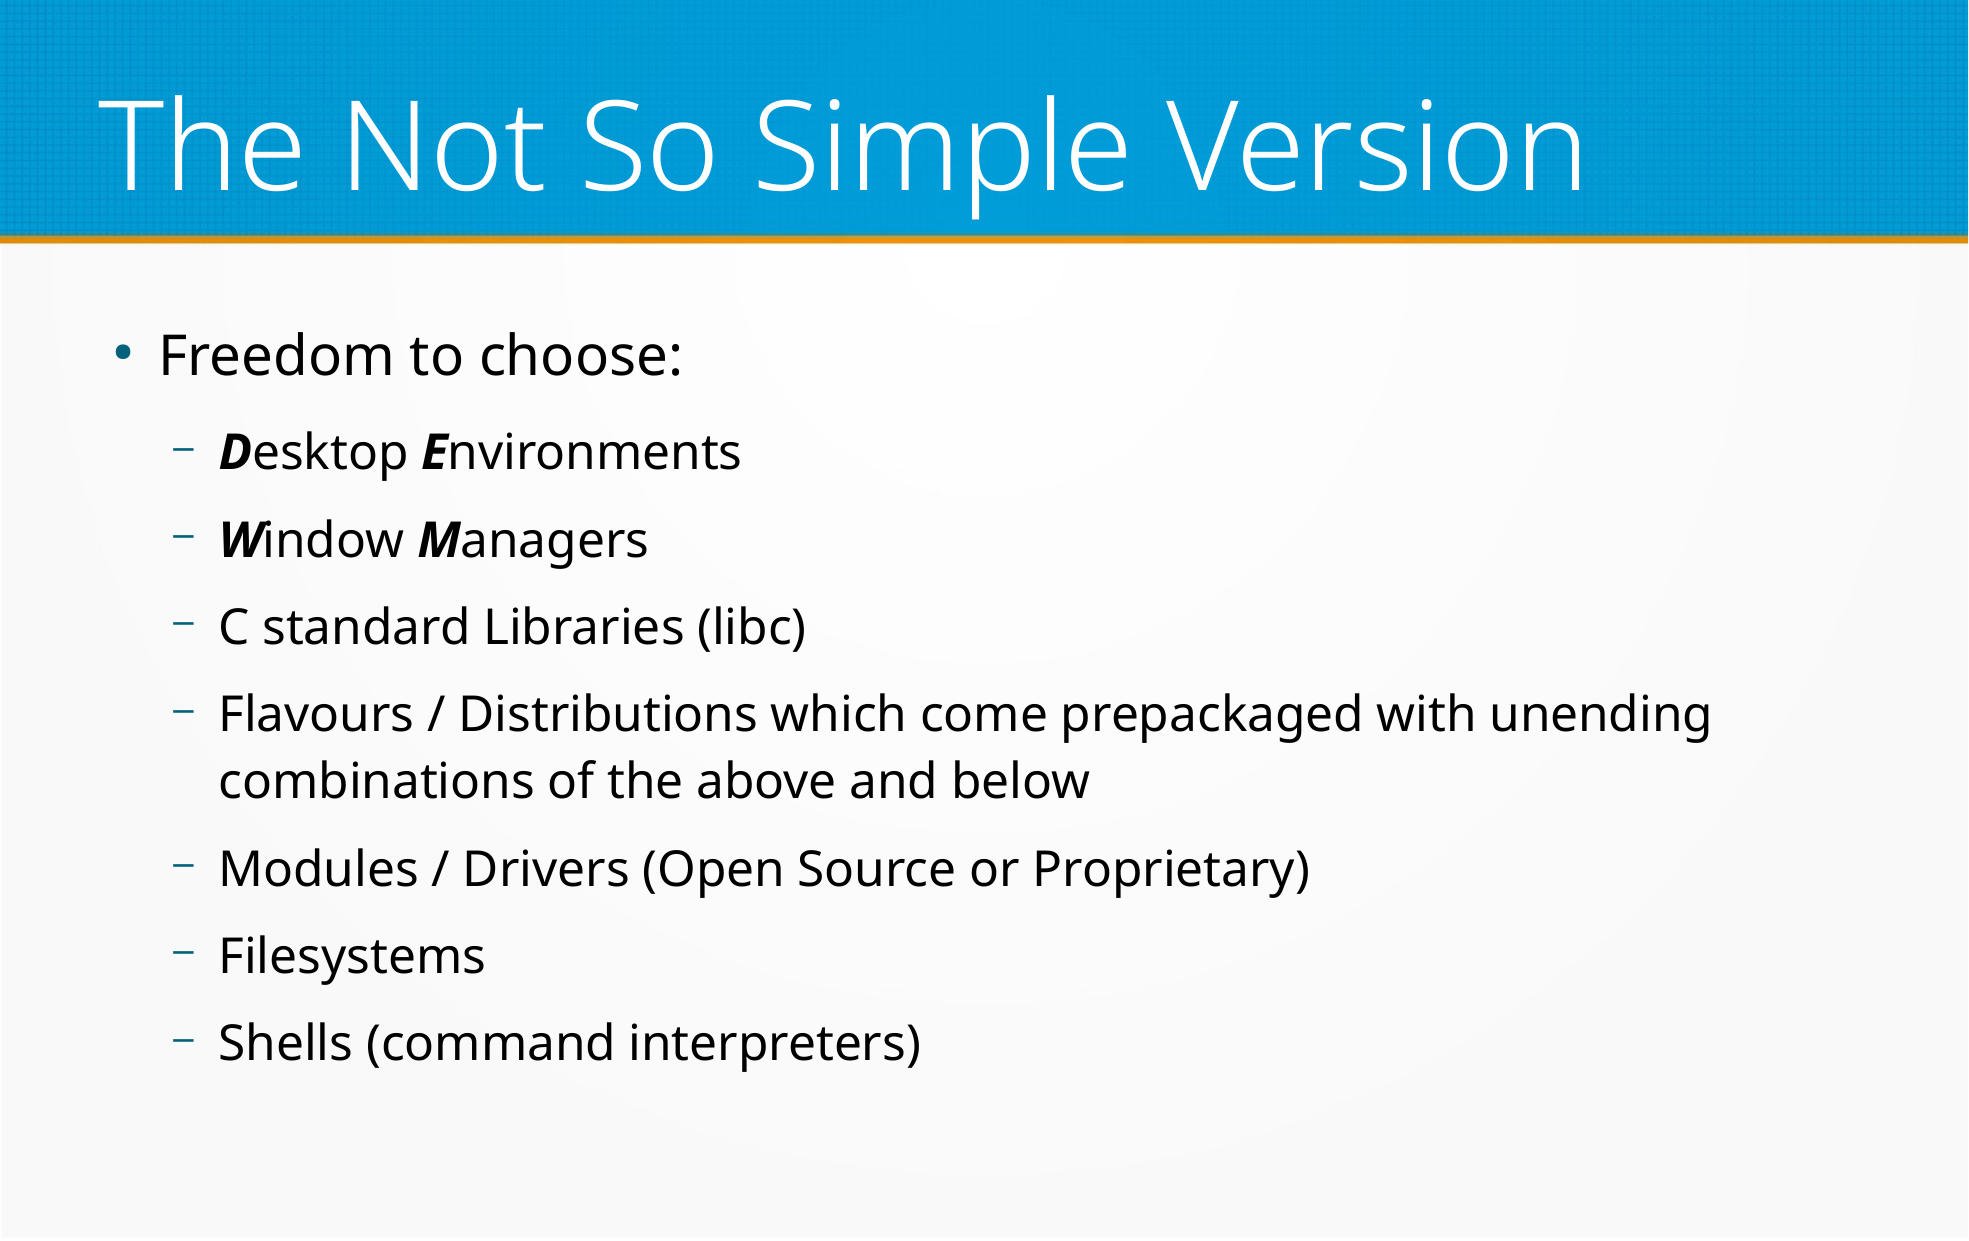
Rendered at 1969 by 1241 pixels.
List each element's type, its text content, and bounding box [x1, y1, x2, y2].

picture [0, 233, 1969, 1241]
list Freedom to choose: Desktop Environments Window Managers C standard Libraries (libc) Flavours / Distributions which come prepackaged with unending combinations of the above and below Modules / Drivers (Open Source or Proprietary) Filesystems Shells (command interpreters) [98, 315, 1860, 1081]
title The Not So Simple Version [98, 19, 1870, 227]
